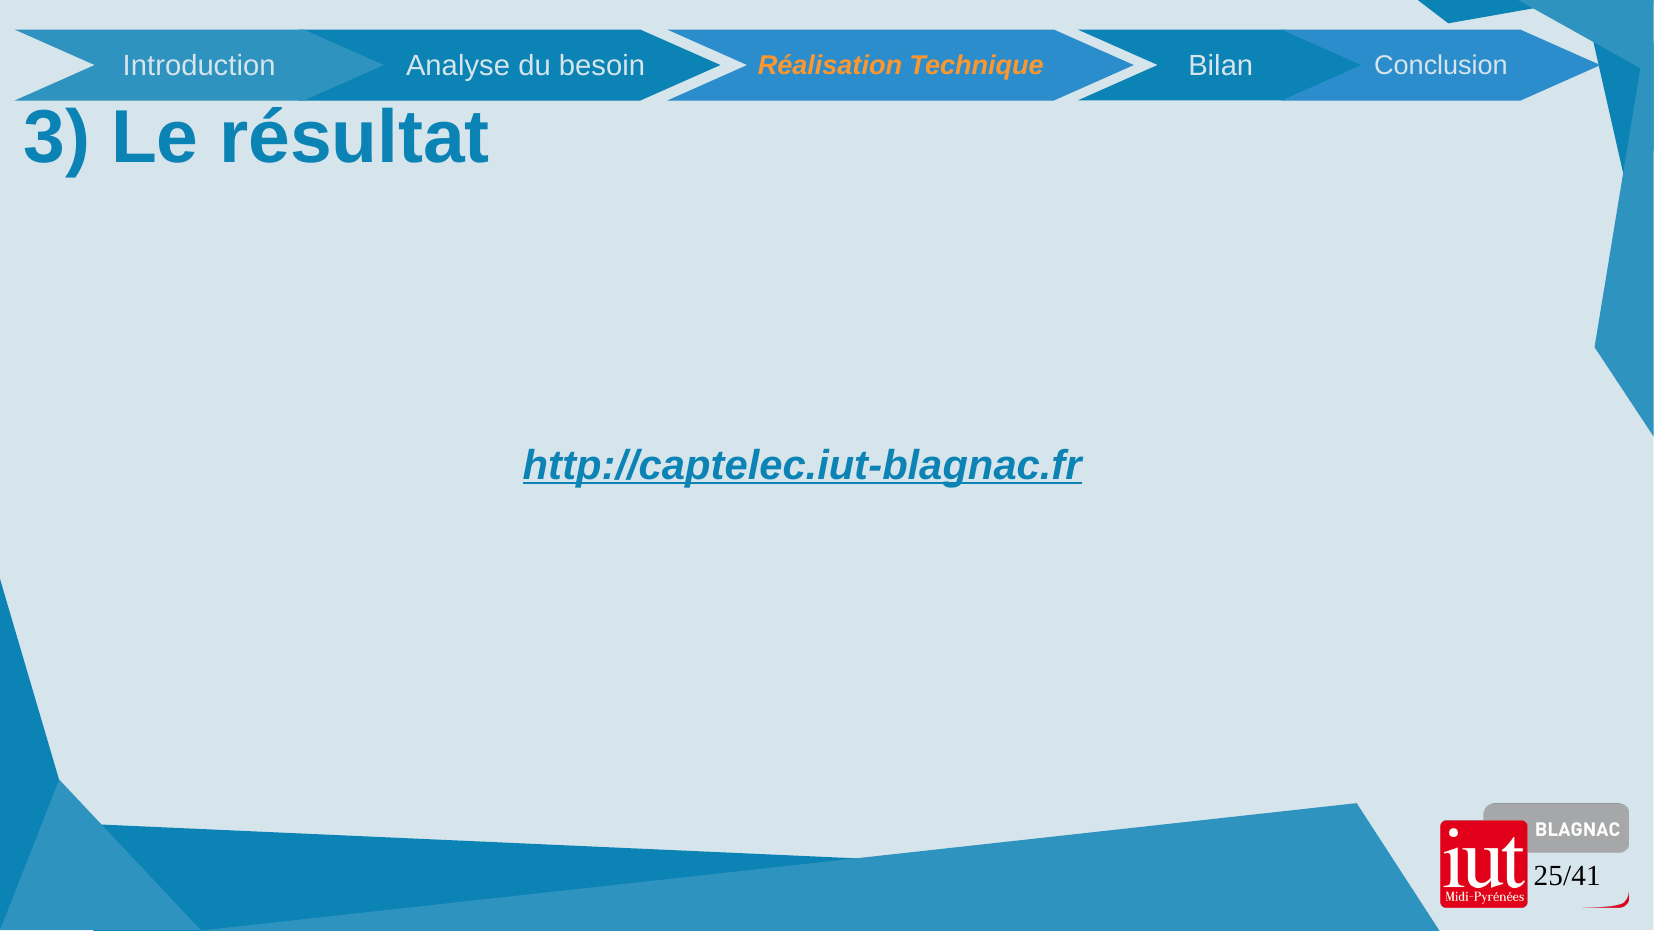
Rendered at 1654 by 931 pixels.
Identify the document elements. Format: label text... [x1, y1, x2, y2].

text_box Introduction [14, 29, 384, 101]
picture [1440, 803, 1629, 908]
text_box Bilan [1077, 29, 1359, 101]
text_box Conclusion [1281, 29, 1601, 101]
text_box http://captelec.iut-blagnac.fr [507, 434, 1146, 496]
text_box Réalisation Technique [667, 29, 1134, 101]
title 3) Le résultat [23, 94, 1512, 179]
text_box Analyse du besoin [305, 29, 721, 101]
